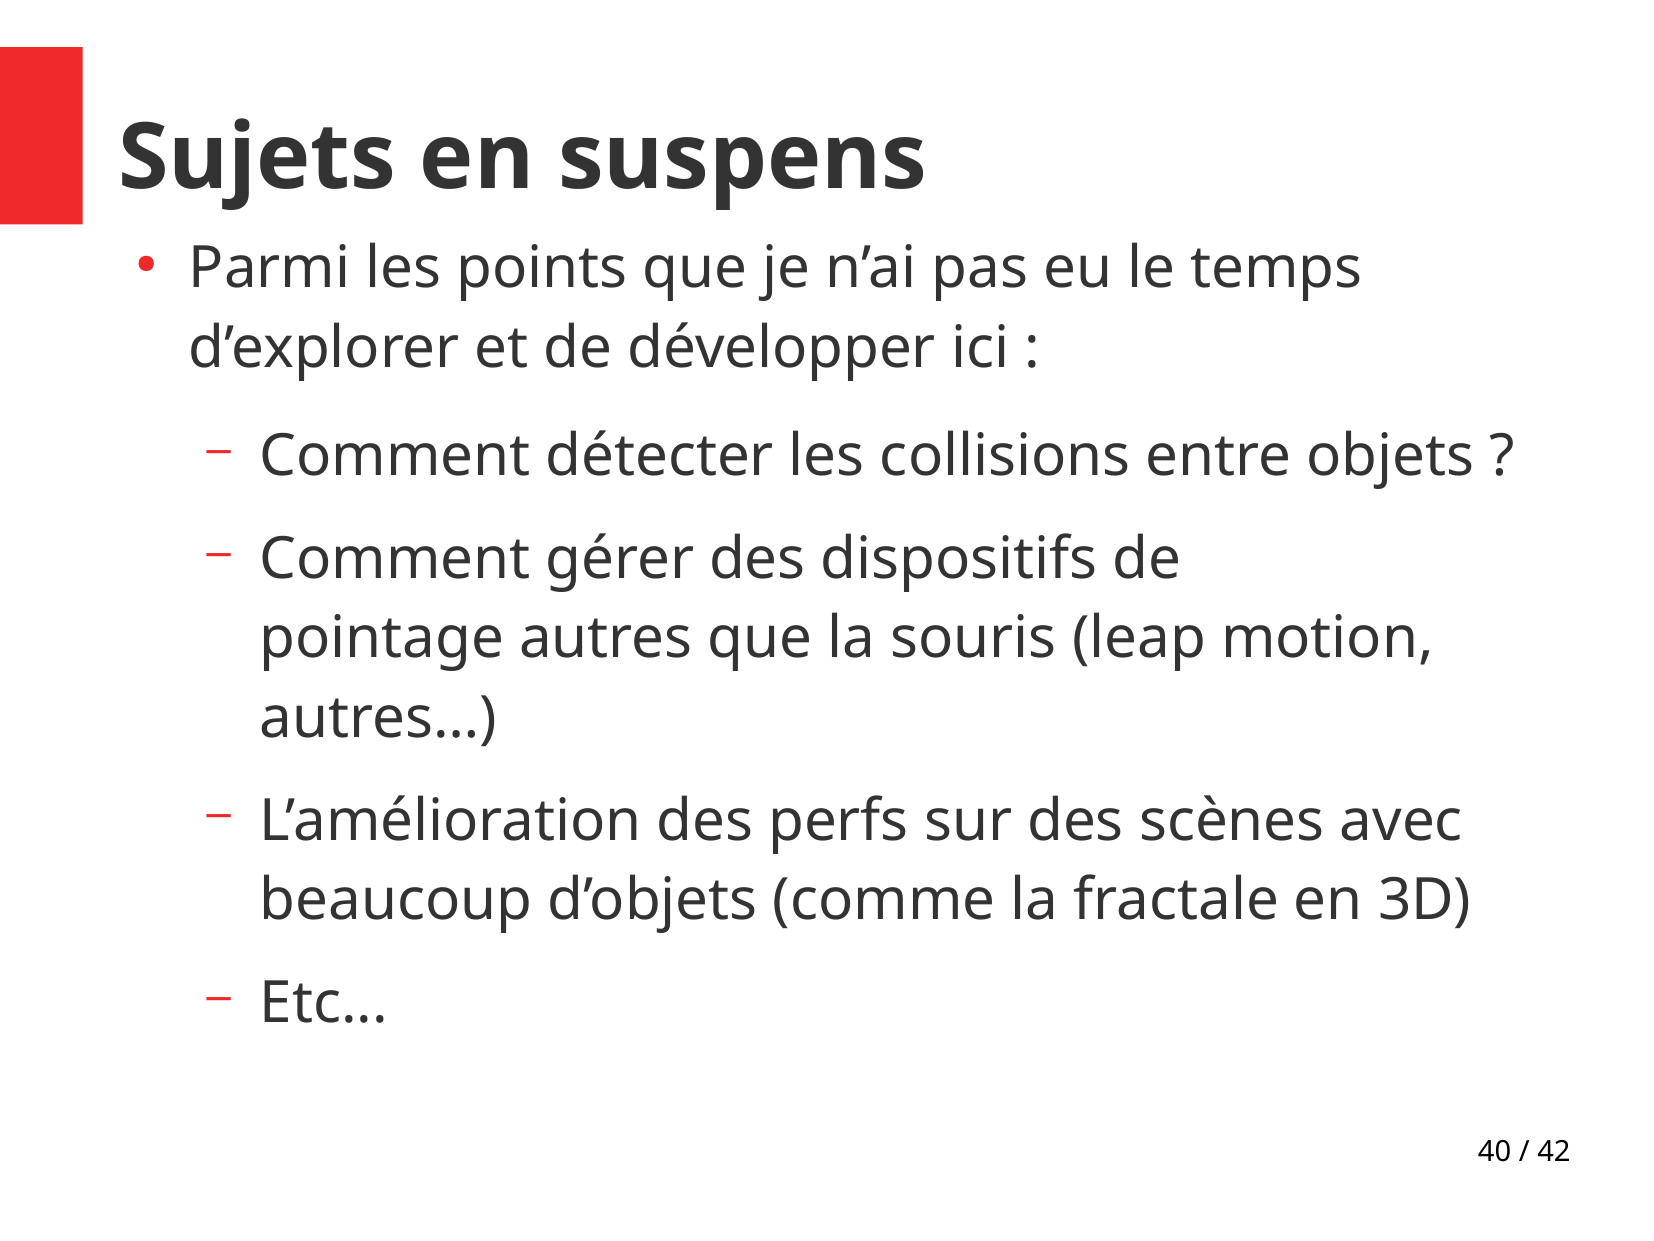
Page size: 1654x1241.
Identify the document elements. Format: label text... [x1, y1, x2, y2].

title Sujets en suspens [118, 49, 1571, 257]
text_box [944, 885, 1111, 956]
list Parmi les points que je n’ai pas eu le temps d’explorer et de développer ici : Comment détecter les collisions entre objets ? Comment gérer des dispositifs de pointage autres que la souris (leap motion, autres…) L’amélioration des perfs sur des scènes avec beaucoup d’objets (comme la fractale en 3D) Etc... [118, 225, 1536, 945]
